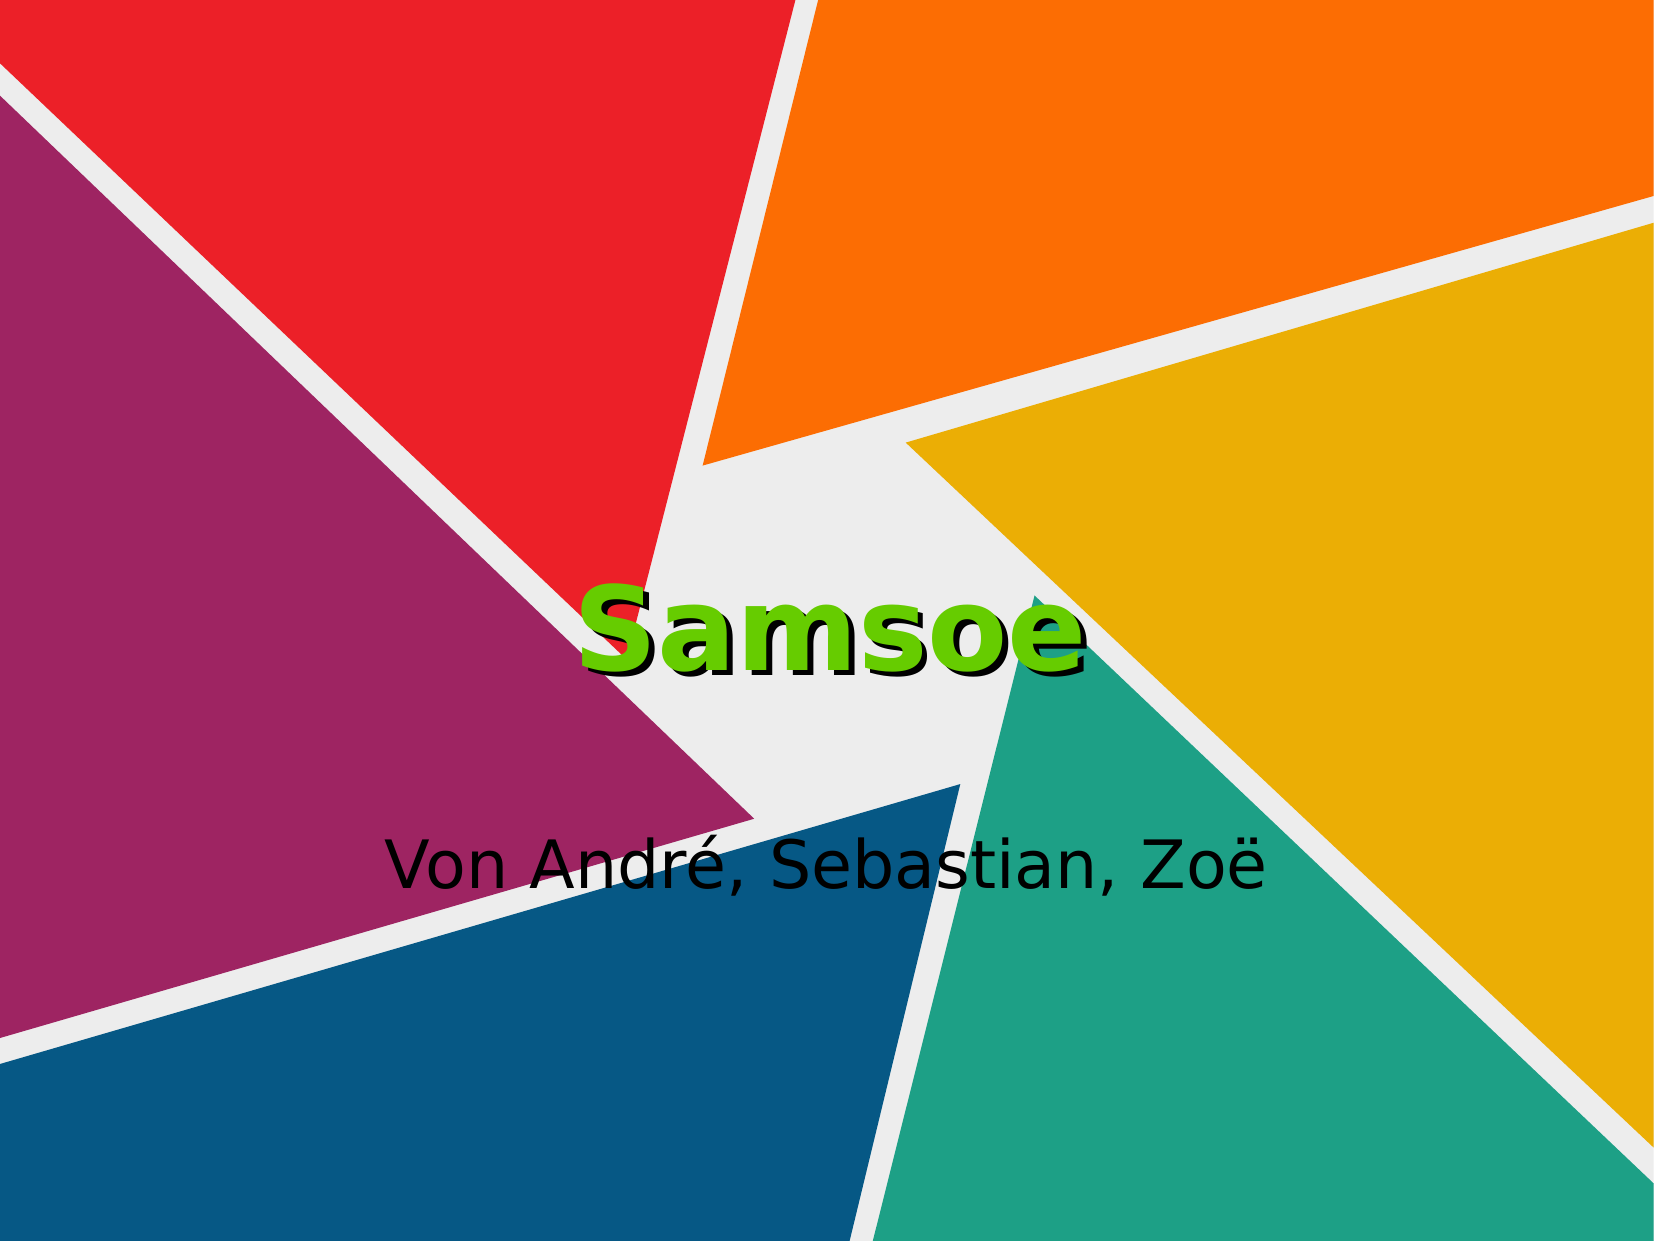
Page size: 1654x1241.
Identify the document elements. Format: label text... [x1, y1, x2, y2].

title Samsoe [566, 519, 1095, 741]
list Von André, Sebastian, Zoë [82, 826, 1571, 922]
